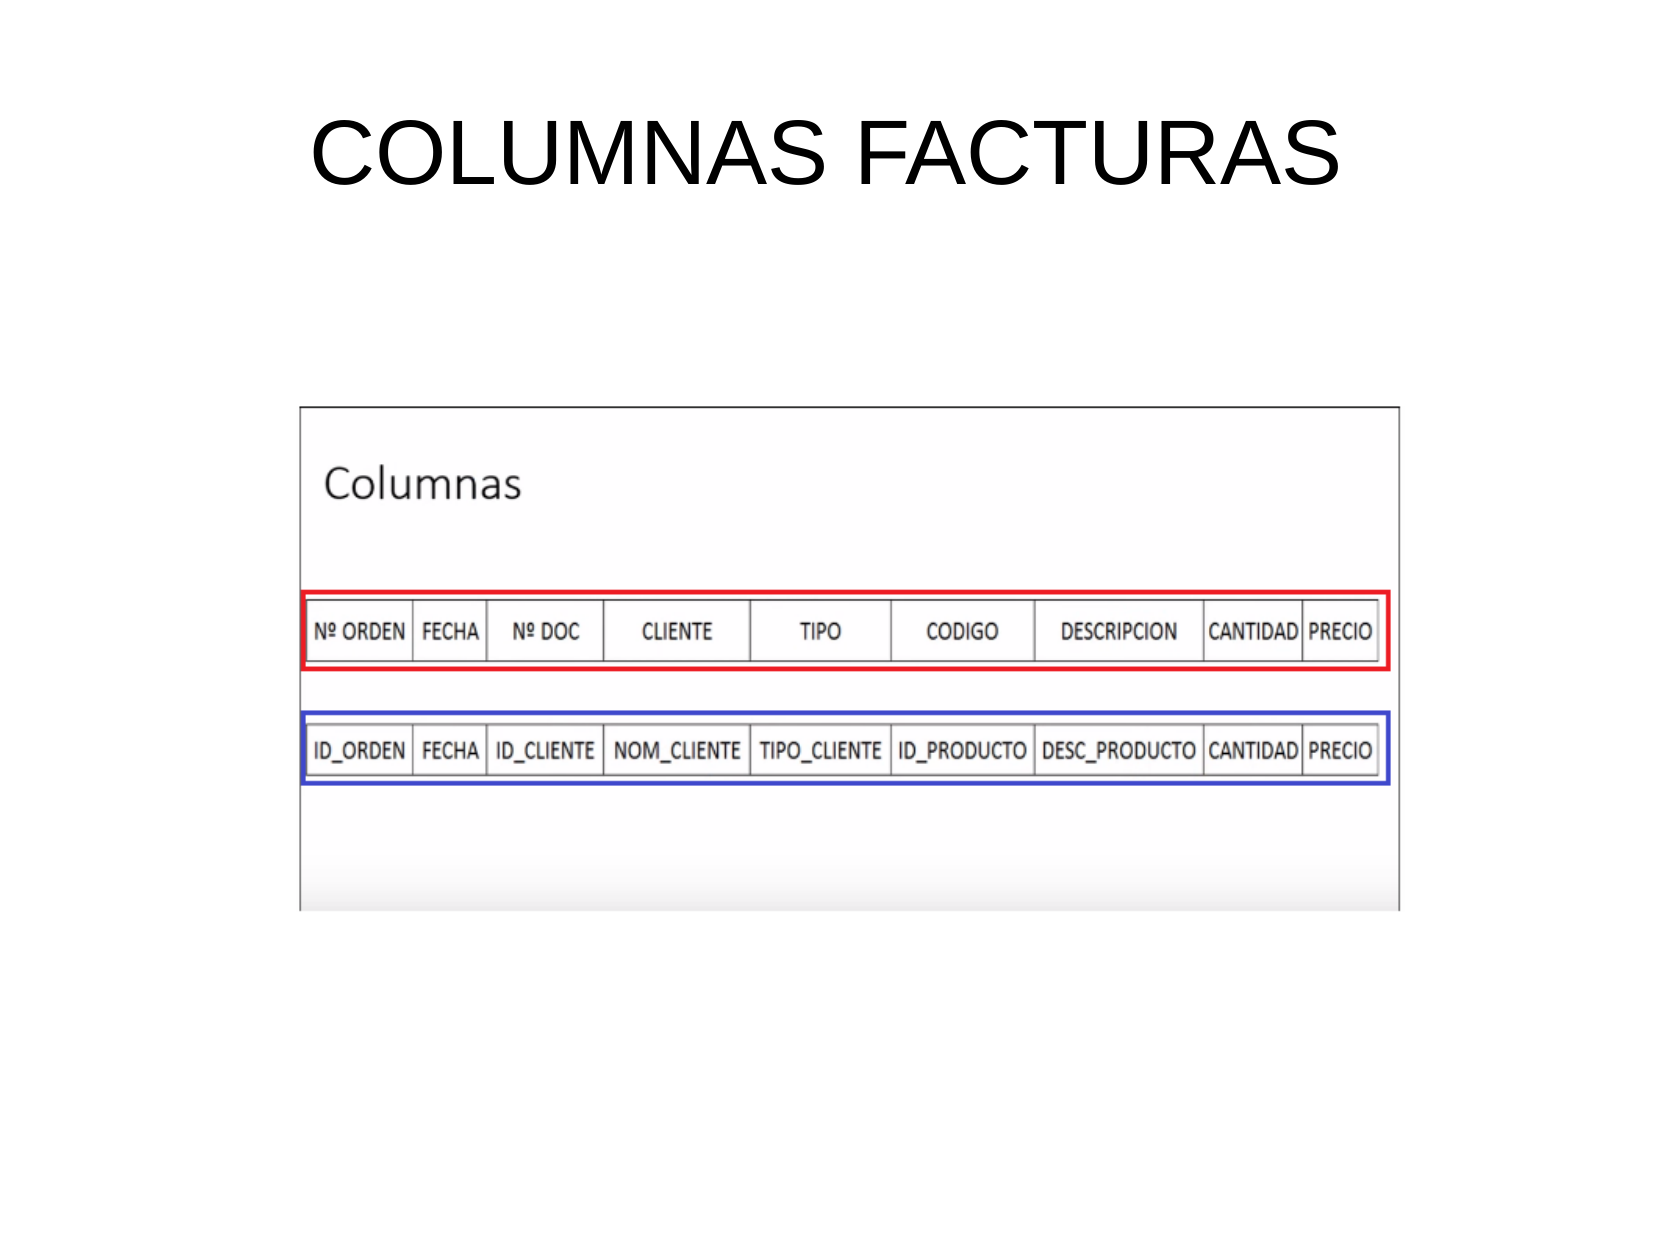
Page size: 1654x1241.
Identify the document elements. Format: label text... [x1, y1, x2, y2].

title COLUMNAS FACTURAS [82, 49, 1571, 257]
picture [295, 402, 1405, 916]
